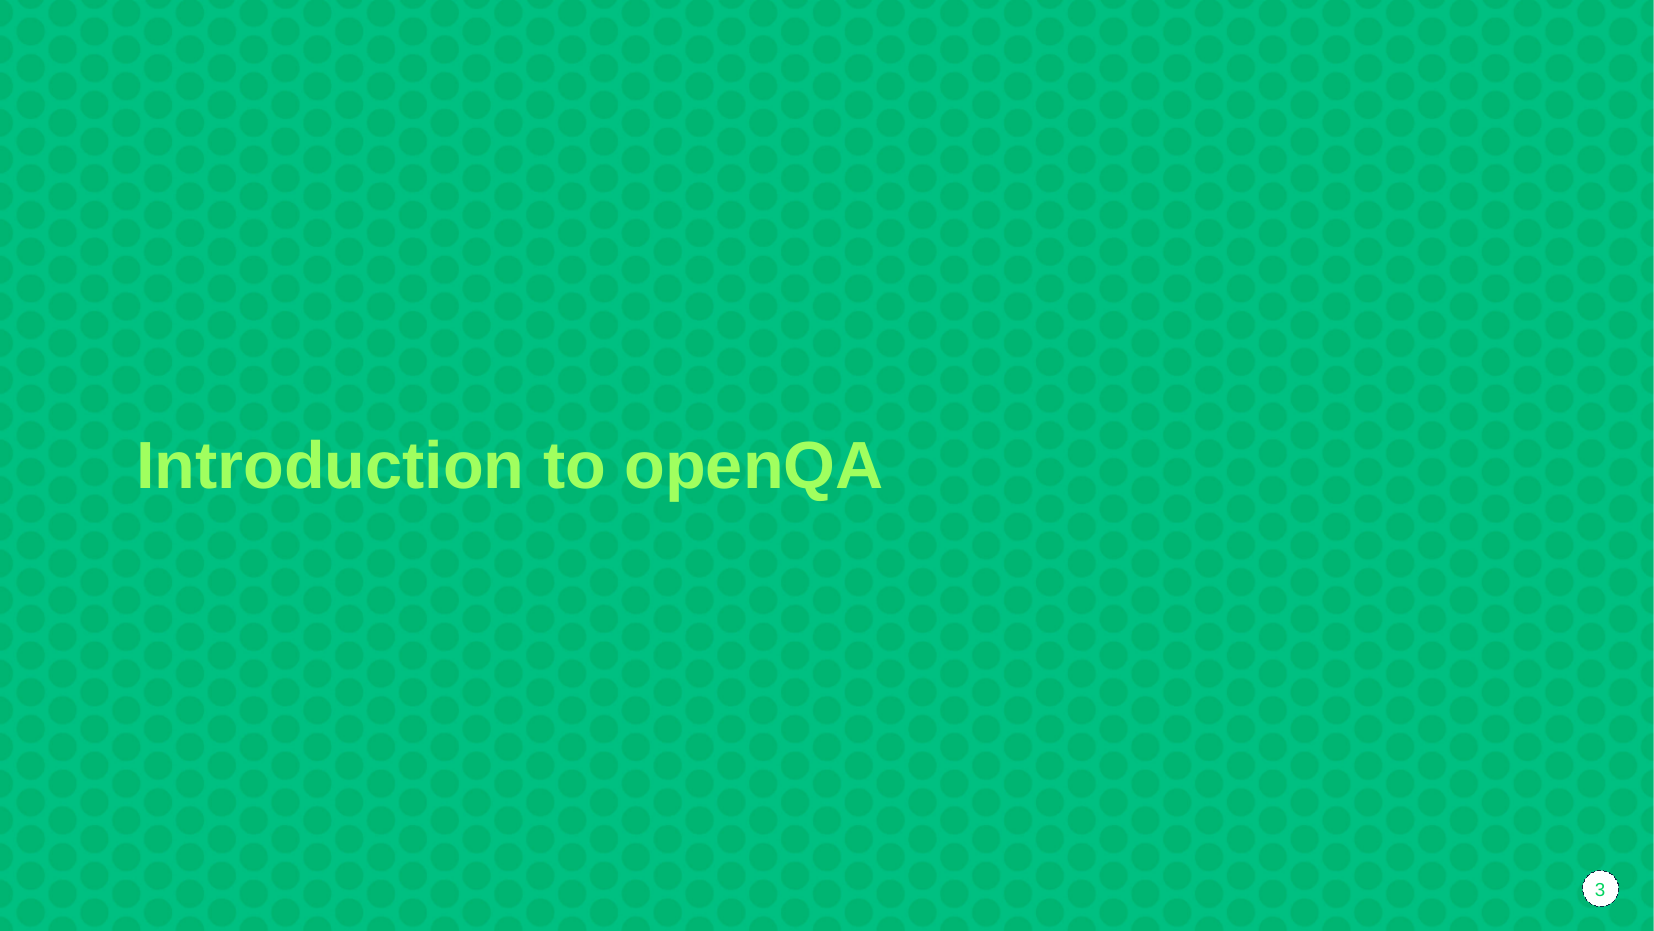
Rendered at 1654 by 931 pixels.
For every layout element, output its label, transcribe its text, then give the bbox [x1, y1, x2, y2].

title Introduction to openQA [121, 387, 1531, 543]
picture [0, 0, 1654, 931]
